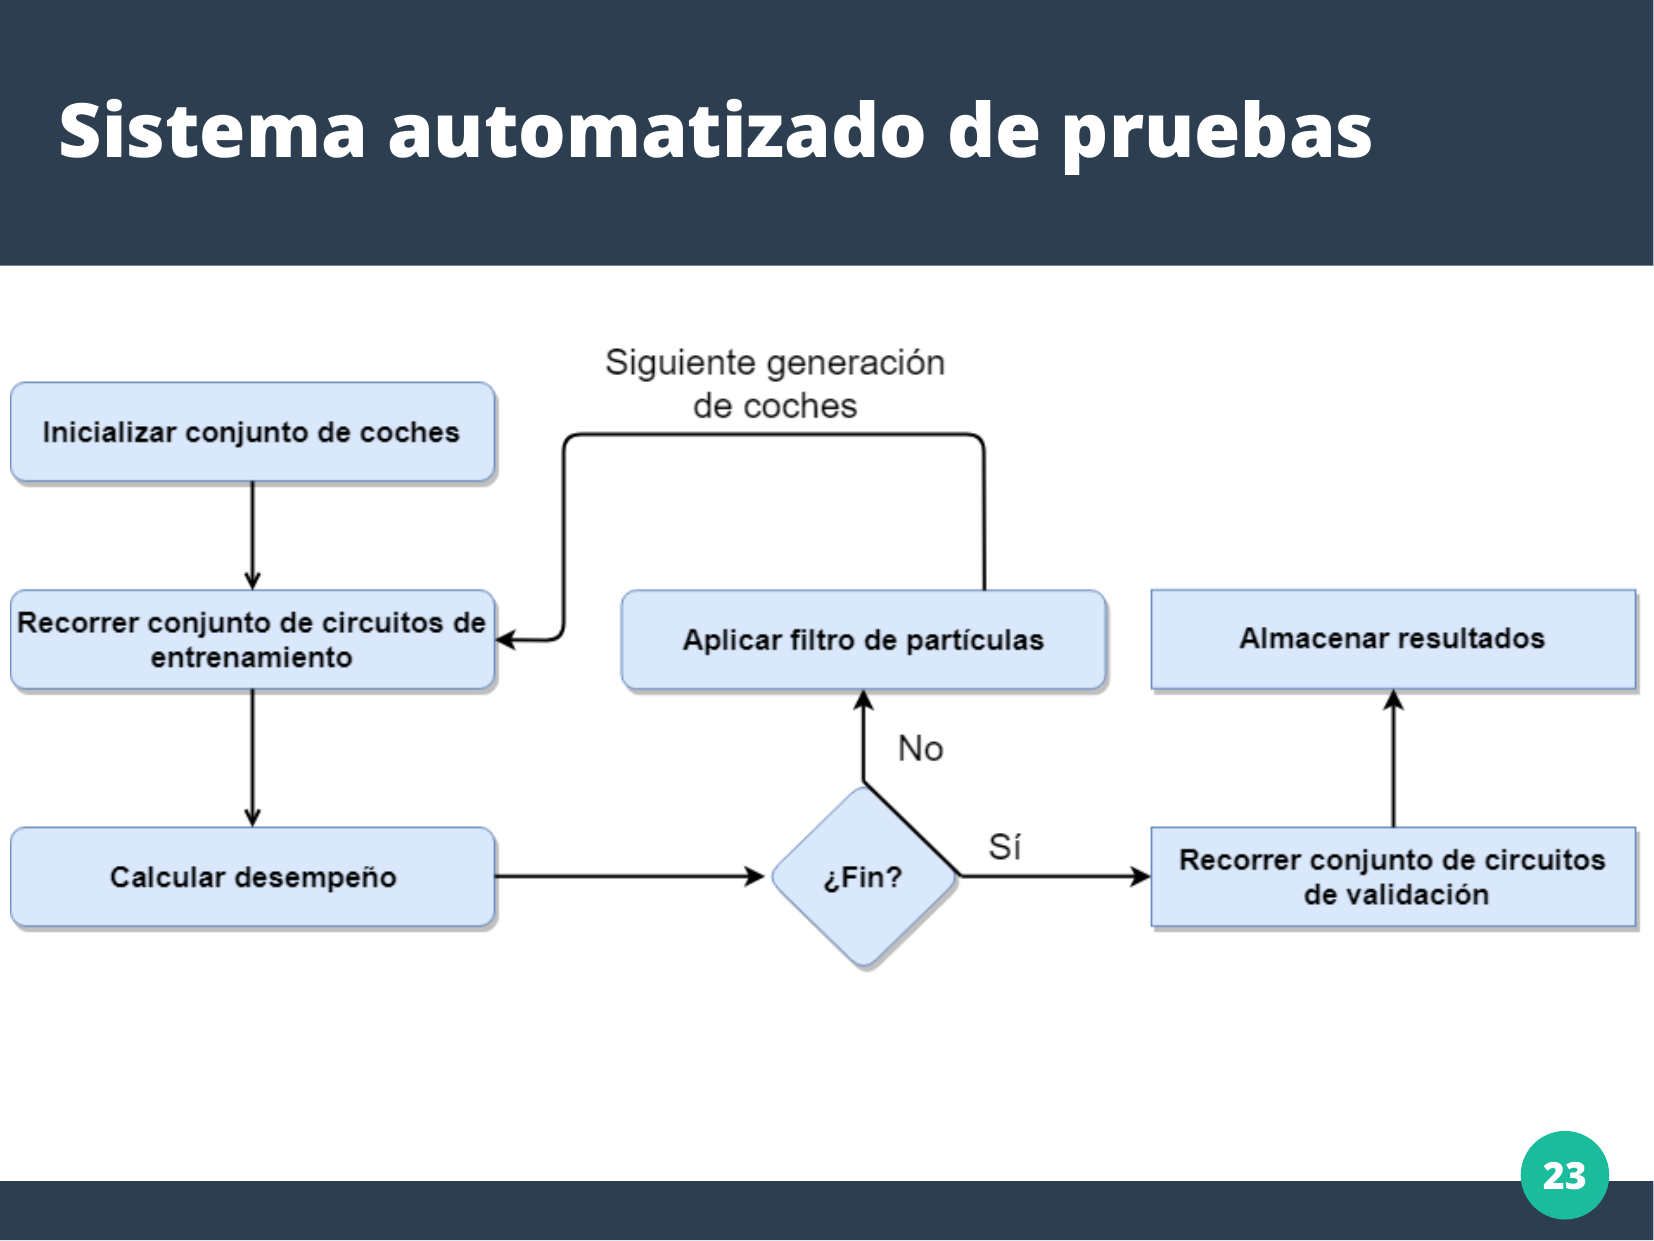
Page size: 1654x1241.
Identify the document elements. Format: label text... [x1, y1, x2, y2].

picture [10, 342, 1642, 981]
title Sistema automatizado de pruebas [59, 49, 1595, 207]
